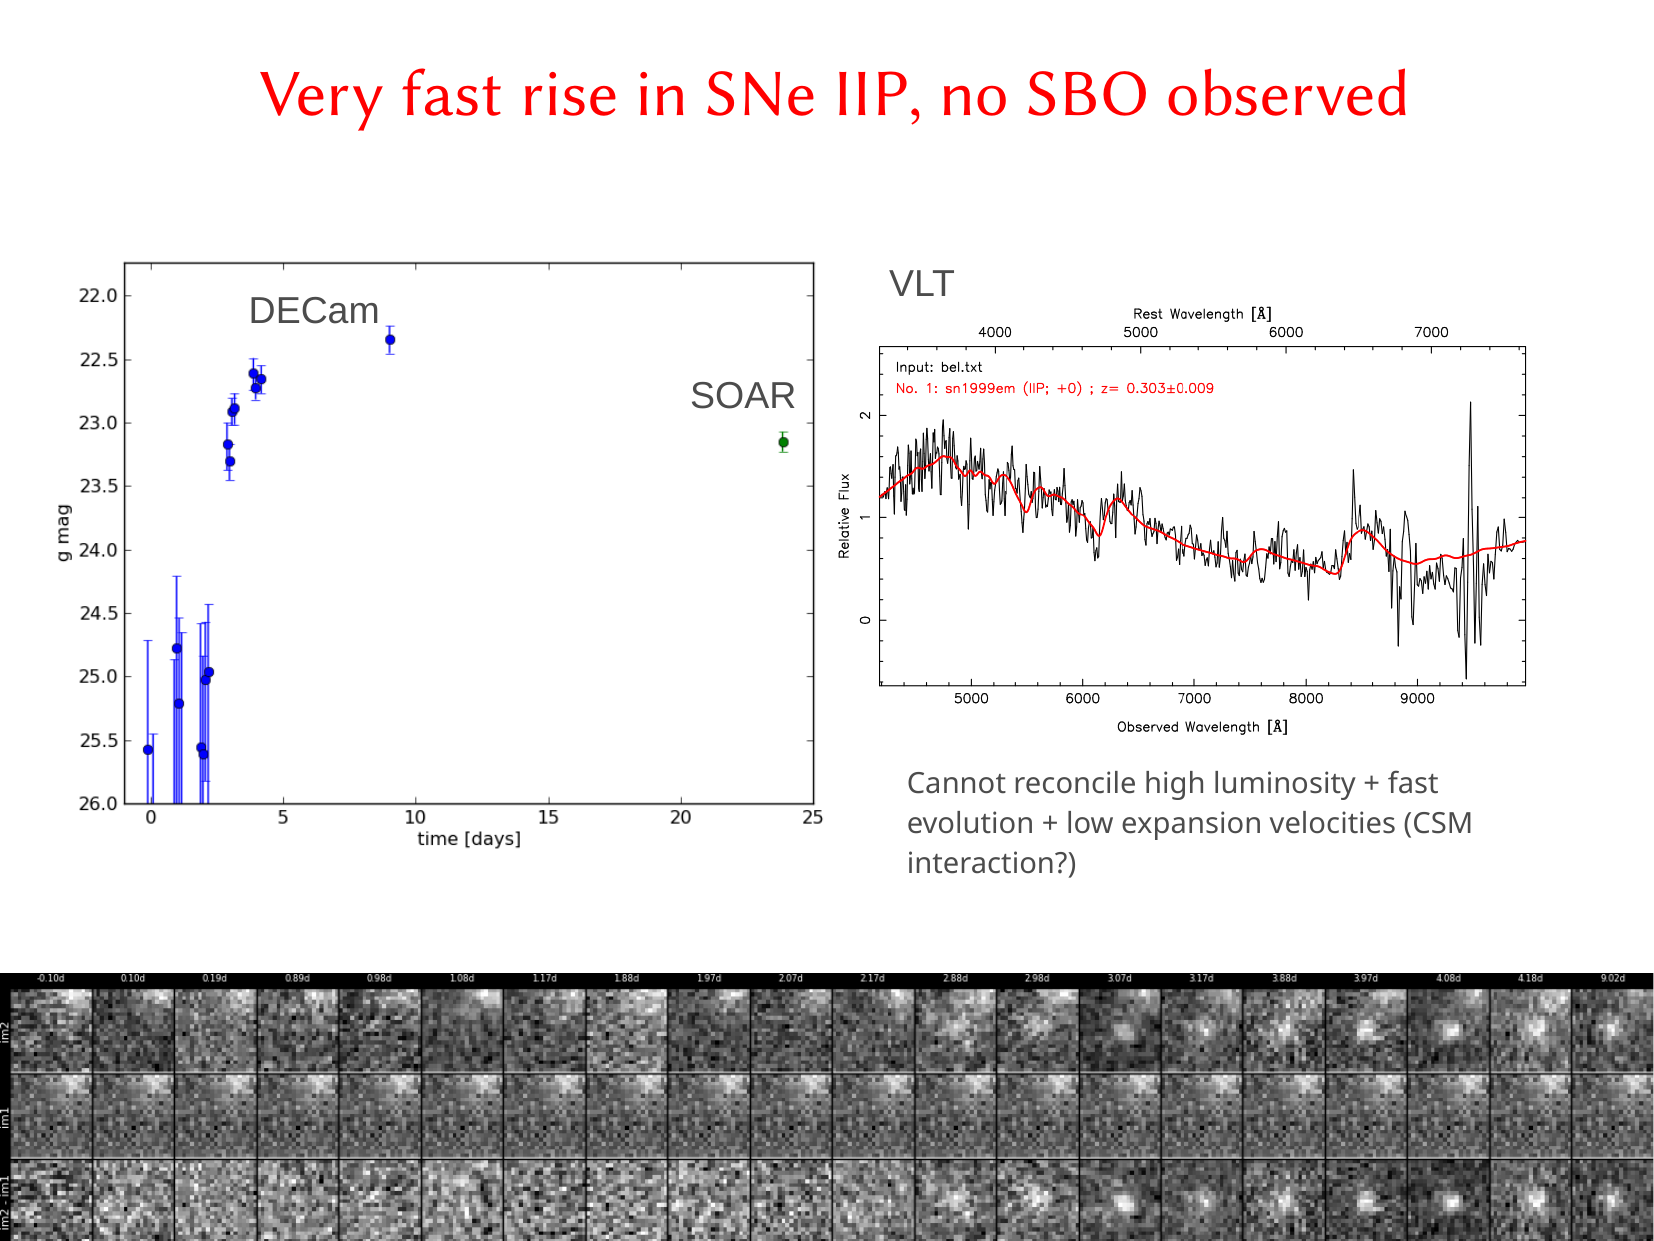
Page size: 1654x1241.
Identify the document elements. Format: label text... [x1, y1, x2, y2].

text_box DECam [234, 282, 420, 367]
text_box VLT [874, 255, 1001, 340]
picture [0, 973, 1654, 1241]
picture [46, 195, 1534, 871]
text_box SOAR [675, 366, 831, 451]
text_box Very fast rise in SNe IIP, no SBO observed [87, 48, 1586, 178]
text_box Cannot reconcile high luminosity + fast evolution + low expansion velocities (CSM interaction?) [892, 755, 1545, 900]
